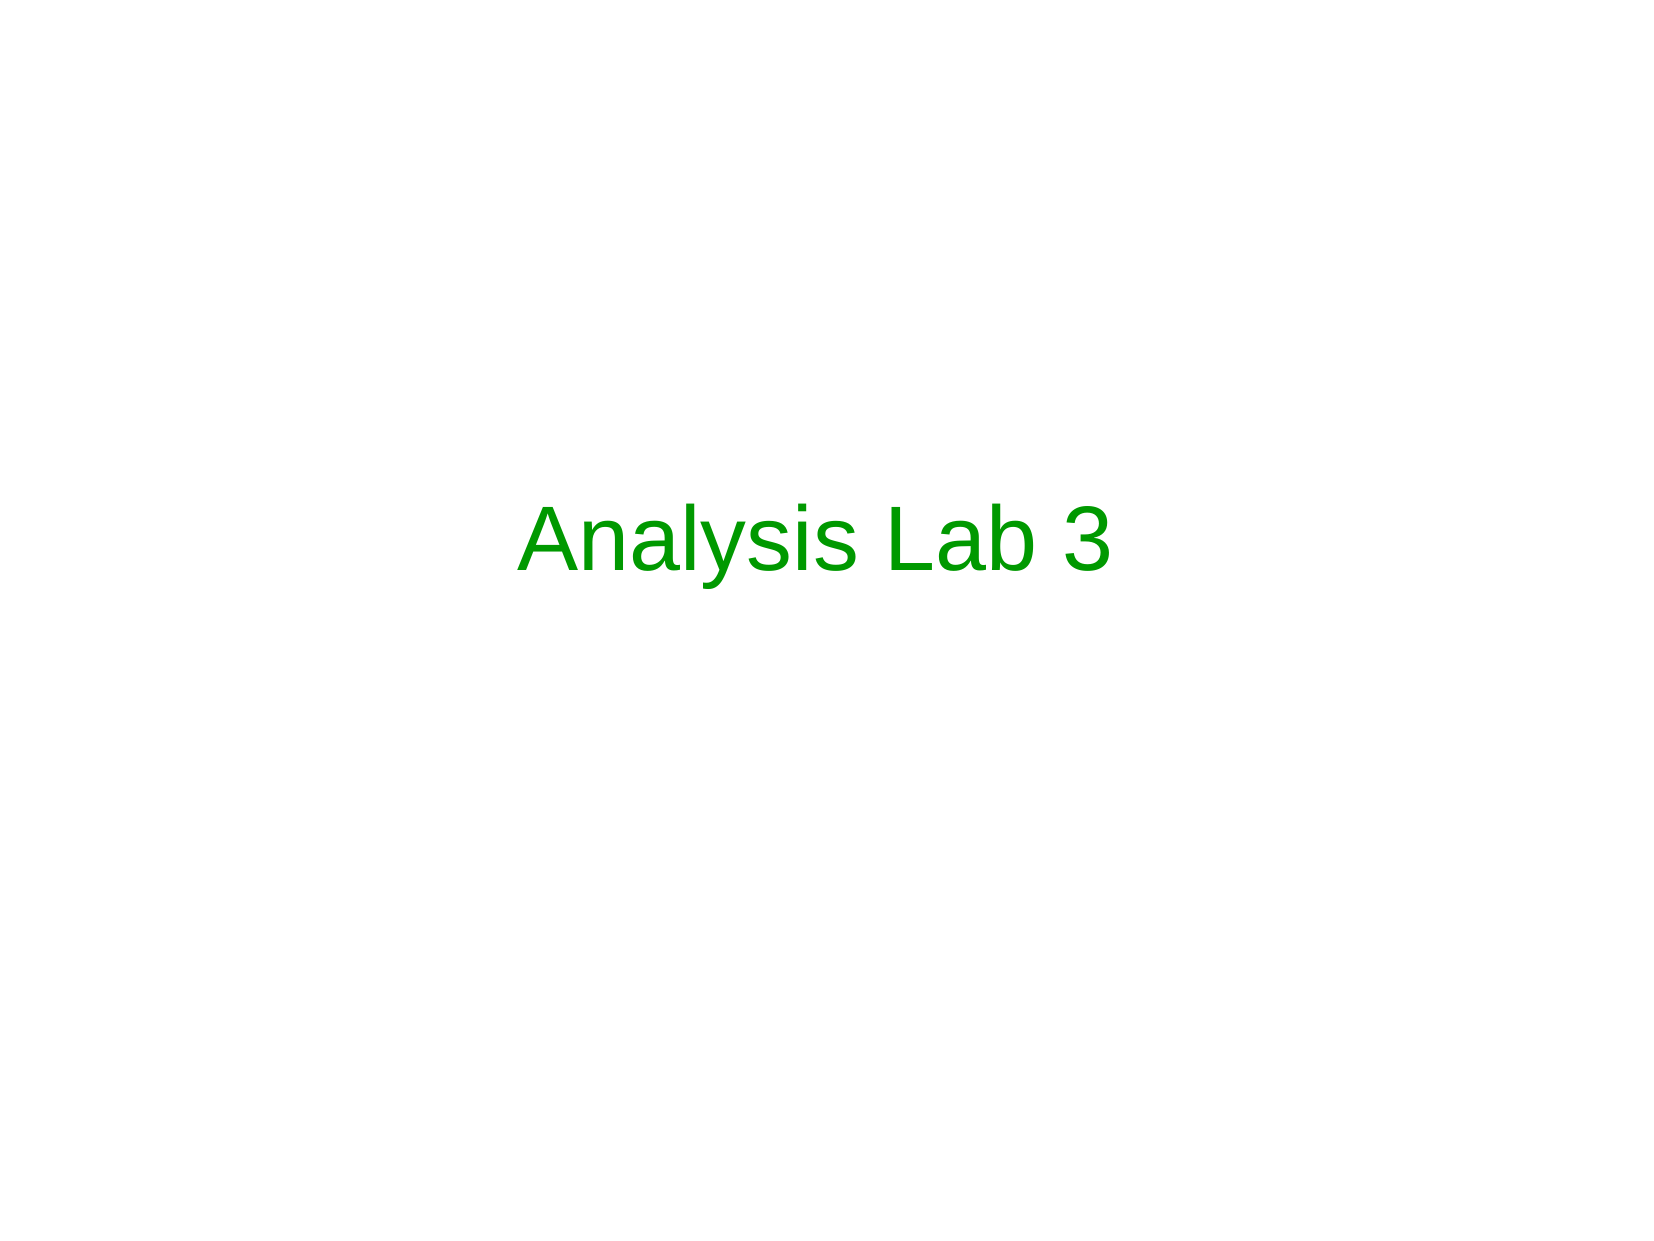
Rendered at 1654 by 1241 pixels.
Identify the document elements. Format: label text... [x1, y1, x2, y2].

title Analysis Lab 3 [71, 435, 1561, 643]
